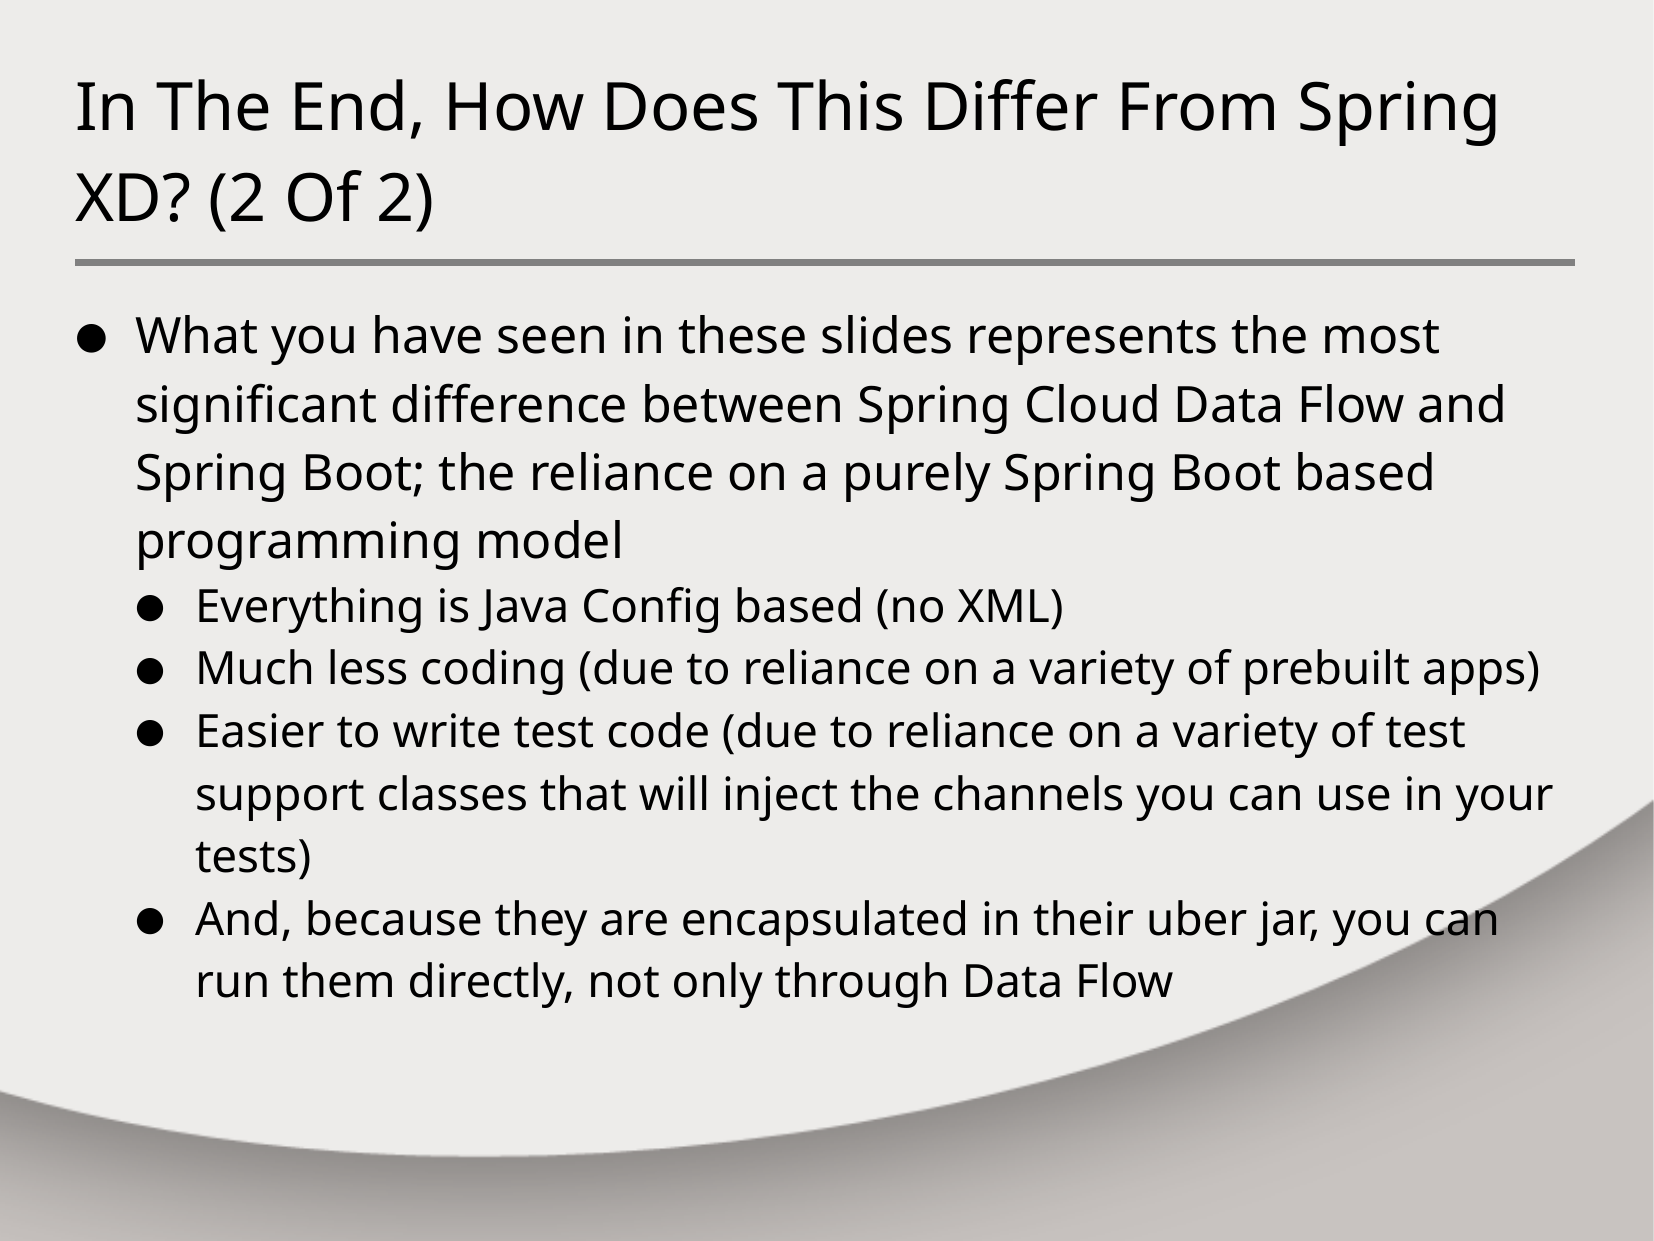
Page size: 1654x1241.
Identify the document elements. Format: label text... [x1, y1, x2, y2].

list What you have seen in these slides represents the most significant difference between Spring Cloud Data Flow and Spring Boot; the reliance on a purely Spring Boot based programming model Everything is Java Config based (no XML) Much less coding (due to reliance on a variety of prebuilt apps) Easier to write test code (due to reliance on a variety of test support classes that will inject the channels you can use in your tests) And, because they are encapsulated in their uber jar, you can run them directly, not only through Data Flow [75, 300, 1576, 1163]
title In The End, How Does This Differ From Spring XD? (2 Of 2) [75, 75, 1576, 226]
picture [0, 0, 1654, 1241]
